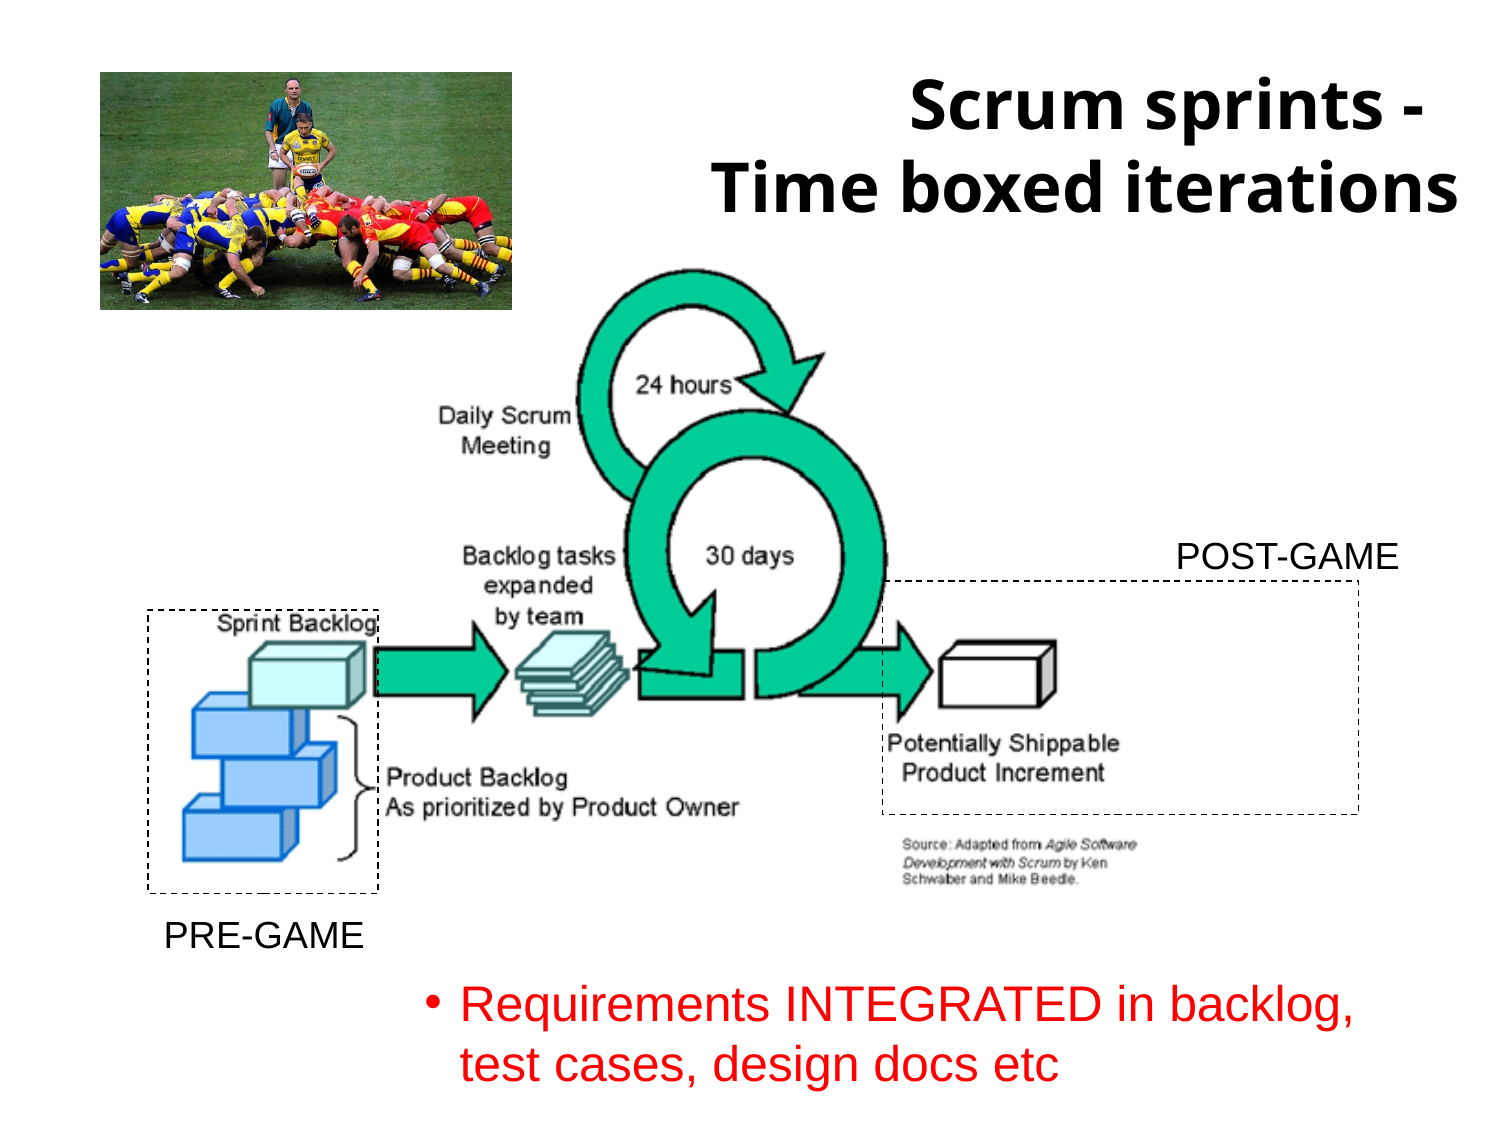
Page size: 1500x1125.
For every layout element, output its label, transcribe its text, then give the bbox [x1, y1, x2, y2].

picture [100, 72, 1154, 919]
text_box PRE-GAME [148, 903, 380, 964]
title Scrum sprints - Time boxed iterations [380, 68, 1476, 234]
text_box Requirements INTEGRATED in backlog, test cases, design docs etc [409, 963, 1447, 1099]
text_box POST-GAME [1160, 524, 1415, 585]
